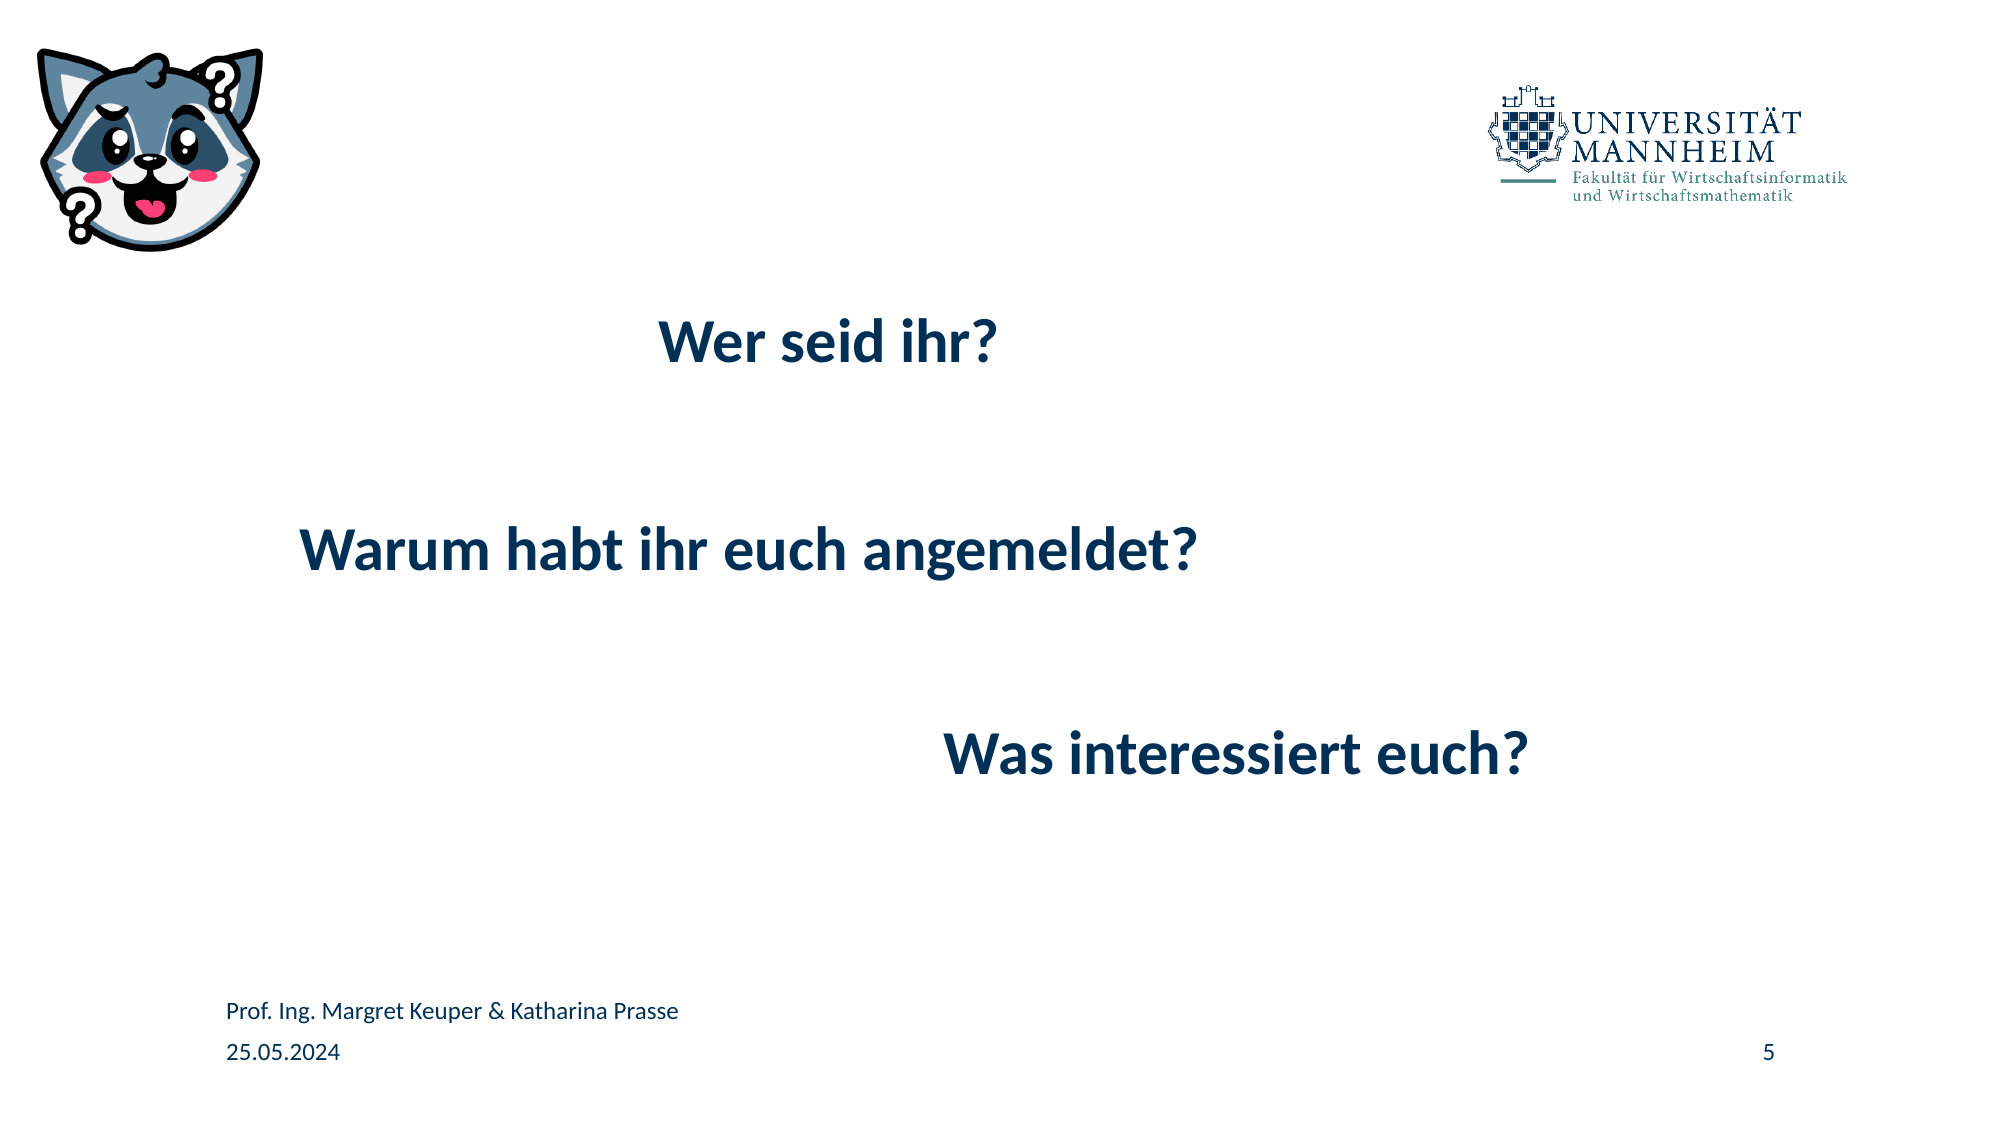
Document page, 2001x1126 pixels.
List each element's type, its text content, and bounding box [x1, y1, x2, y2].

picture [37, 37, 263, 263]
title Wer seid ihr? [300, 300, 1360, 393]
picture [1440, 47, 1894, 248]
title Was interessiert euch? [562, 712, 1913, 918]
title Warum habt ihr euch angemeldet? [75, 507, 1426, 713]
